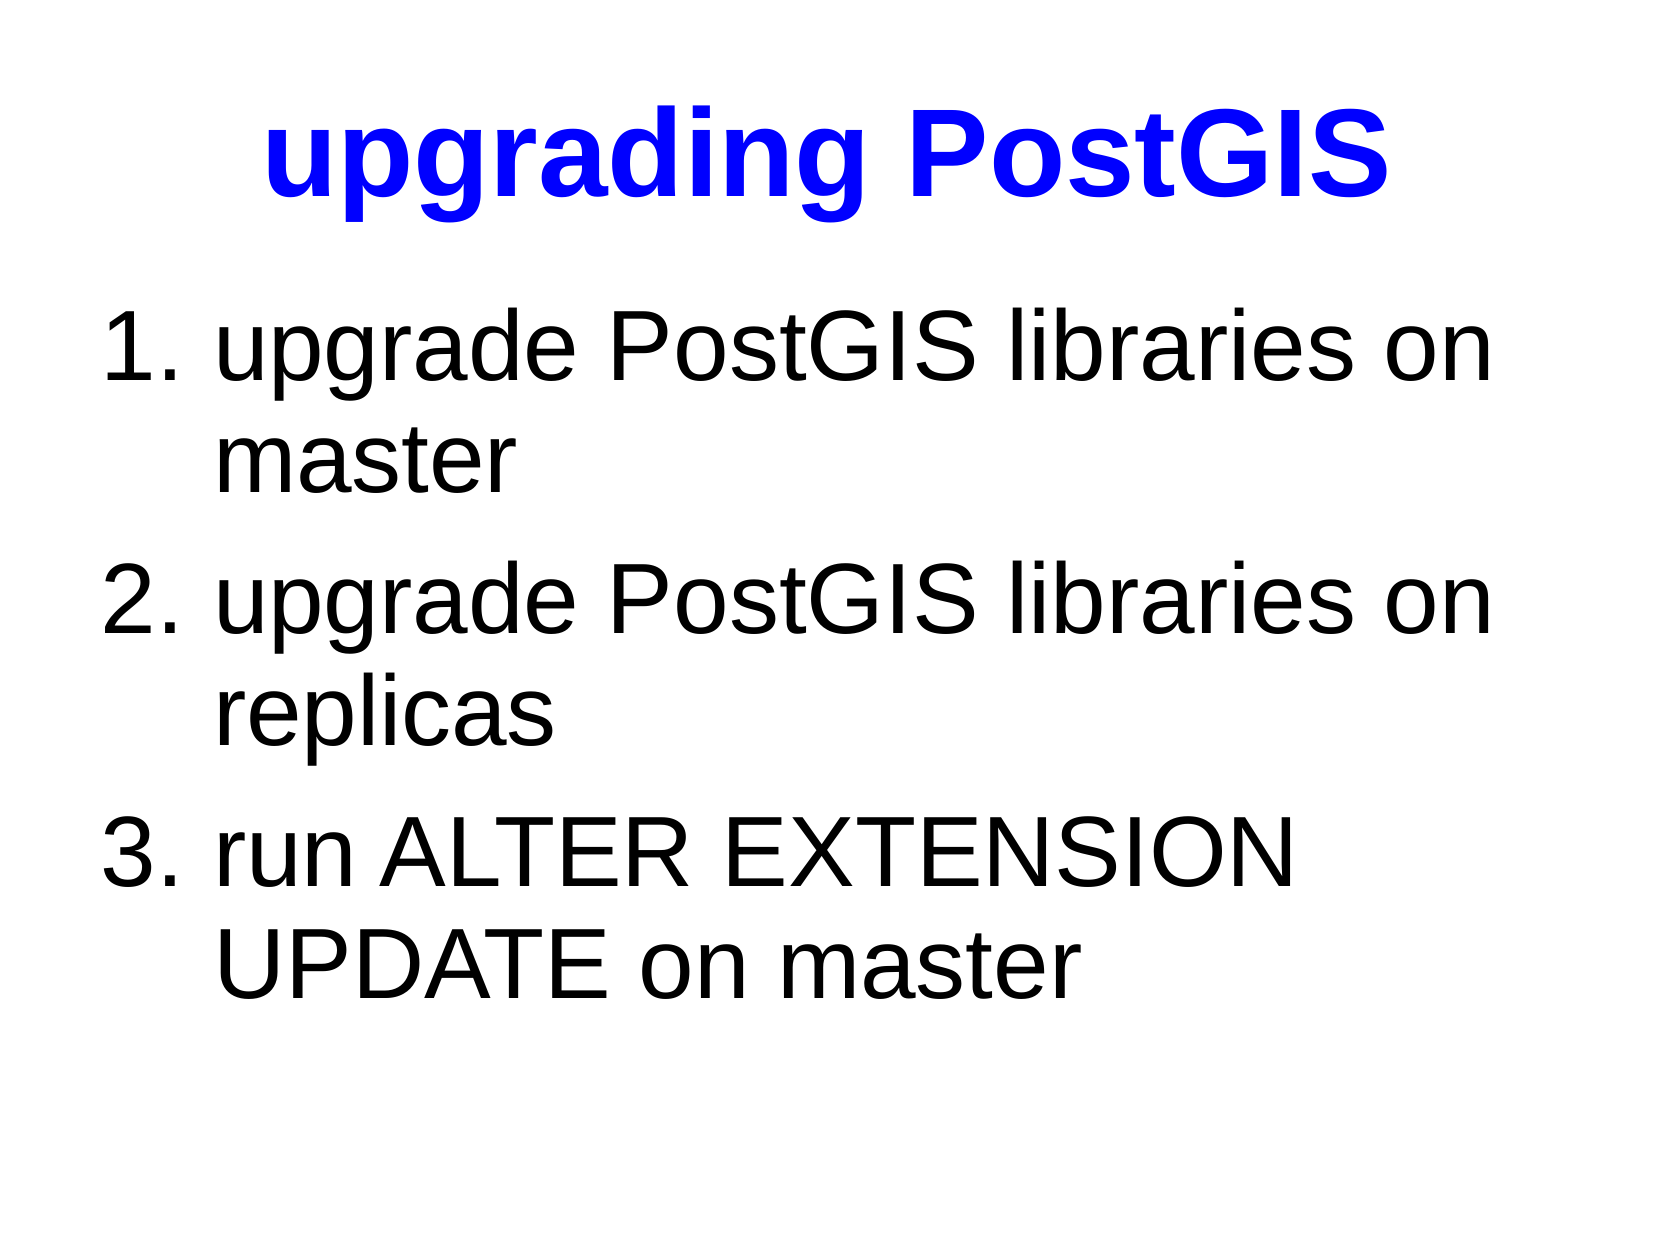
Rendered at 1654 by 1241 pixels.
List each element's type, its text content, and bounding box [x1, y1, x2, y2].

title upgrading PostGIS [82, 49, 1571, 257]
list upgrade PostGIS libraries on master upgrade PostGIS libraries on replicas run ALTER EXTENSION UPDATE on master [82, 290, 1606, 1096]
